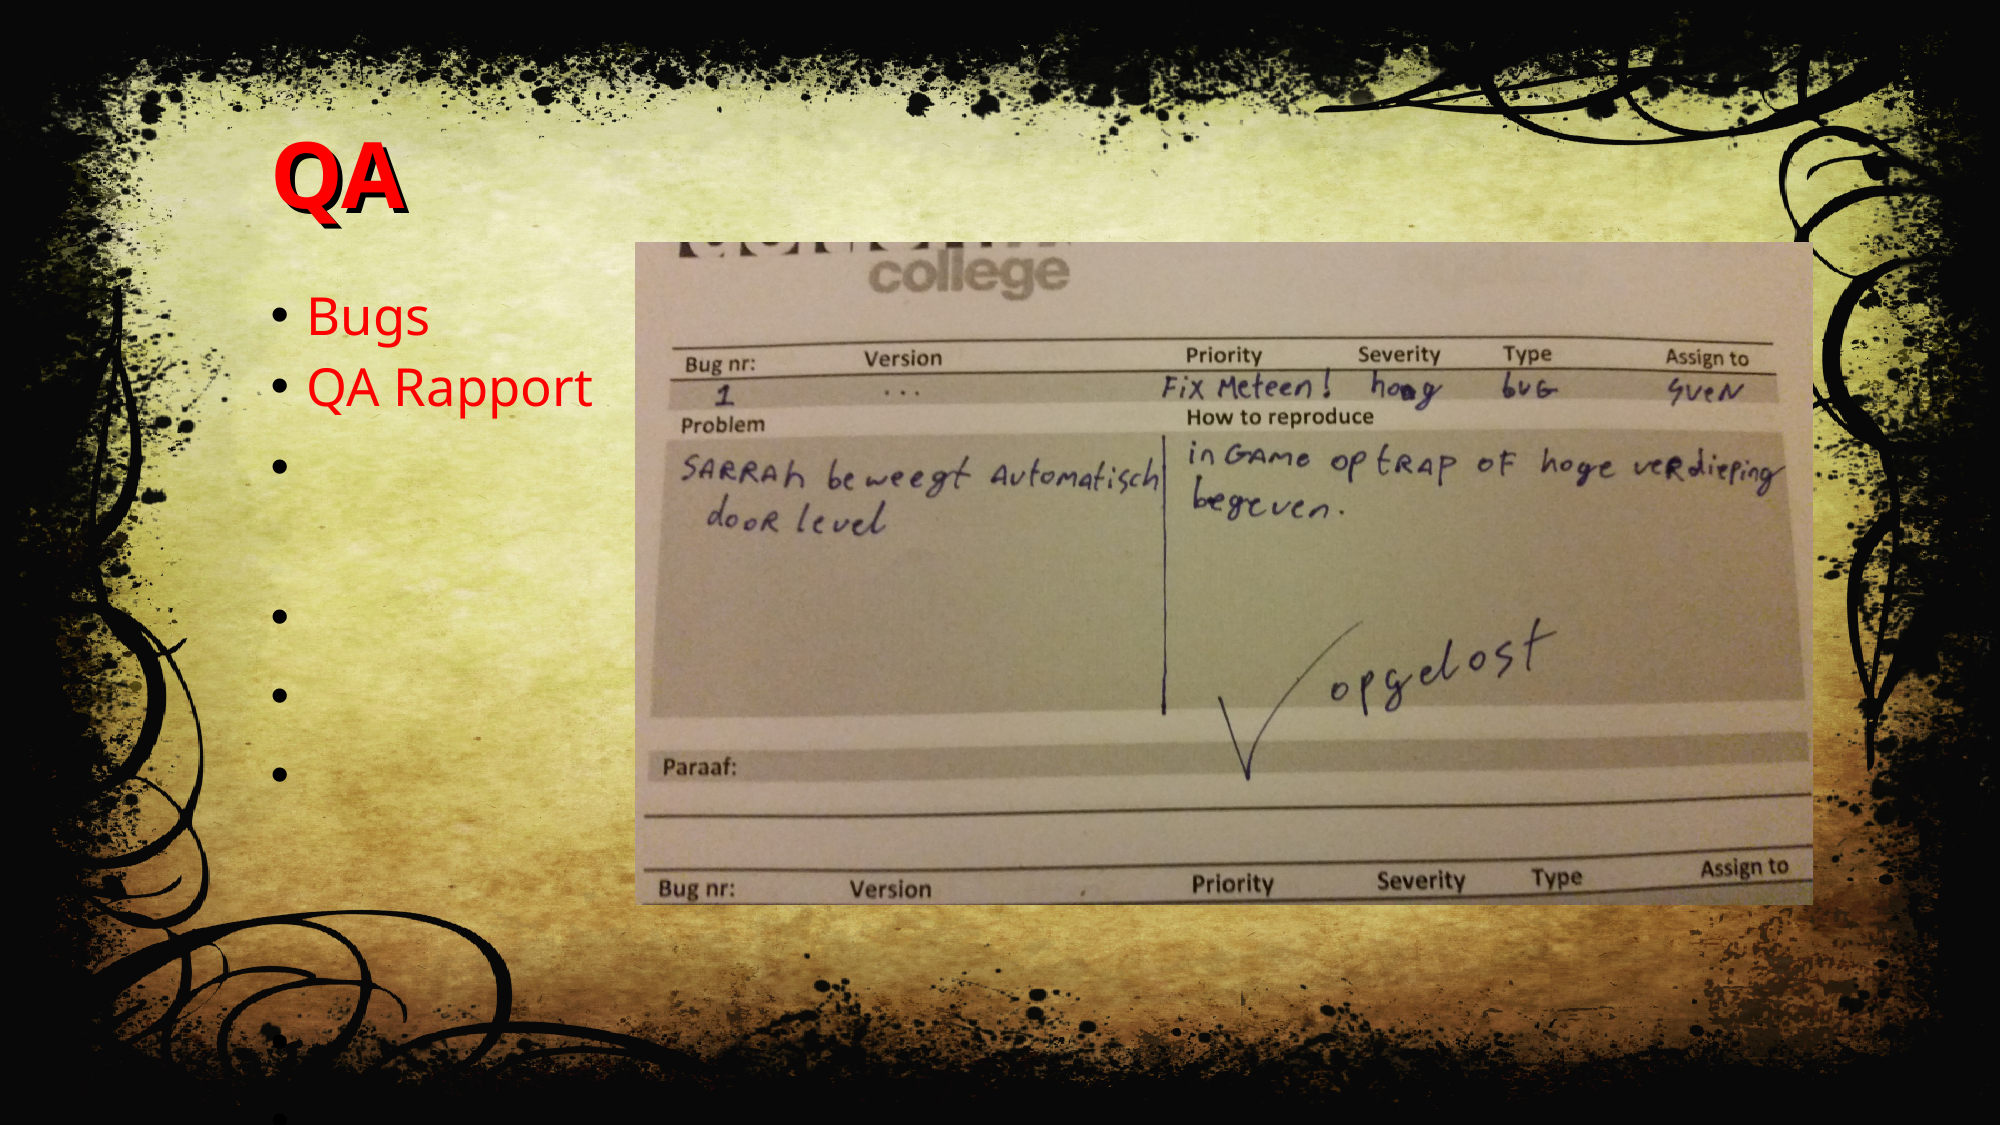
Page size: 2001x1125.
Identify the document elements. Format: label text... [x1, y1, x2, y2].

title QA [255, 70, 1981, 288]
picture [635, 242, 1813, 905]
list Bugs QA Rapport [255, 288, 1981, 1002]
